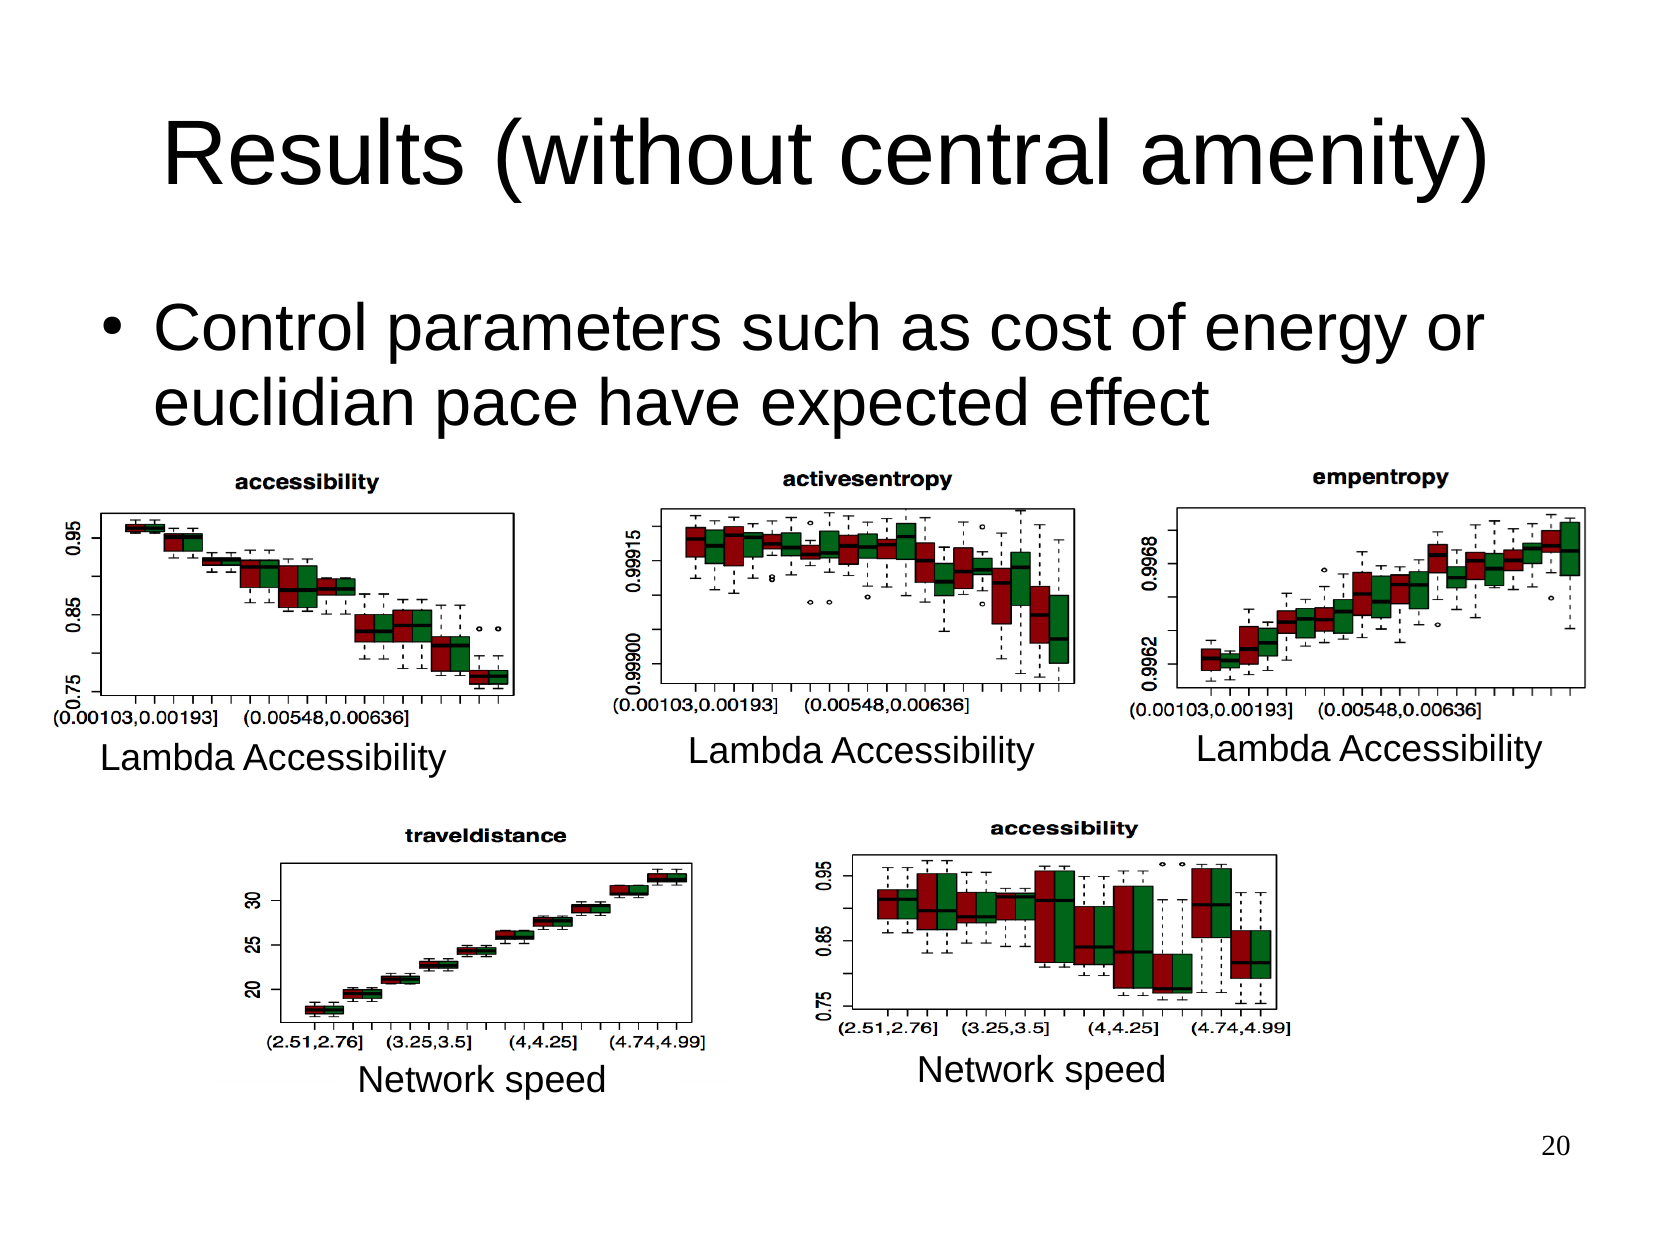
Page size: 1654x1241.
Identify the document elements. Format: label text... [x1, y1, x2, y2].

picture [38, 459, 544, 768]
picture [791, 807, 1306, 1075]
text_box Network speed [902, 1041, 1241, 1099]
text_box Network speed [342, 1051, 681, 1109]
title Results (without central amenity) [82, 49, 1571, 257]
text_box Lambda Accessibility [673, 722, 1156, 780]
list Control parameters such as cost of energy or euclidian pace have expected effect [82, 290, 1538, 1010]
text_box Lambda Accessibility [85, 728, 567, 786]
picture [212, 814, 728, 1083]
text_box Lambda Accessibility [1181, 720, 1654, 778]
picture [590, 459, 1096, 756]
picture [1103, 454, 1609, 764]
